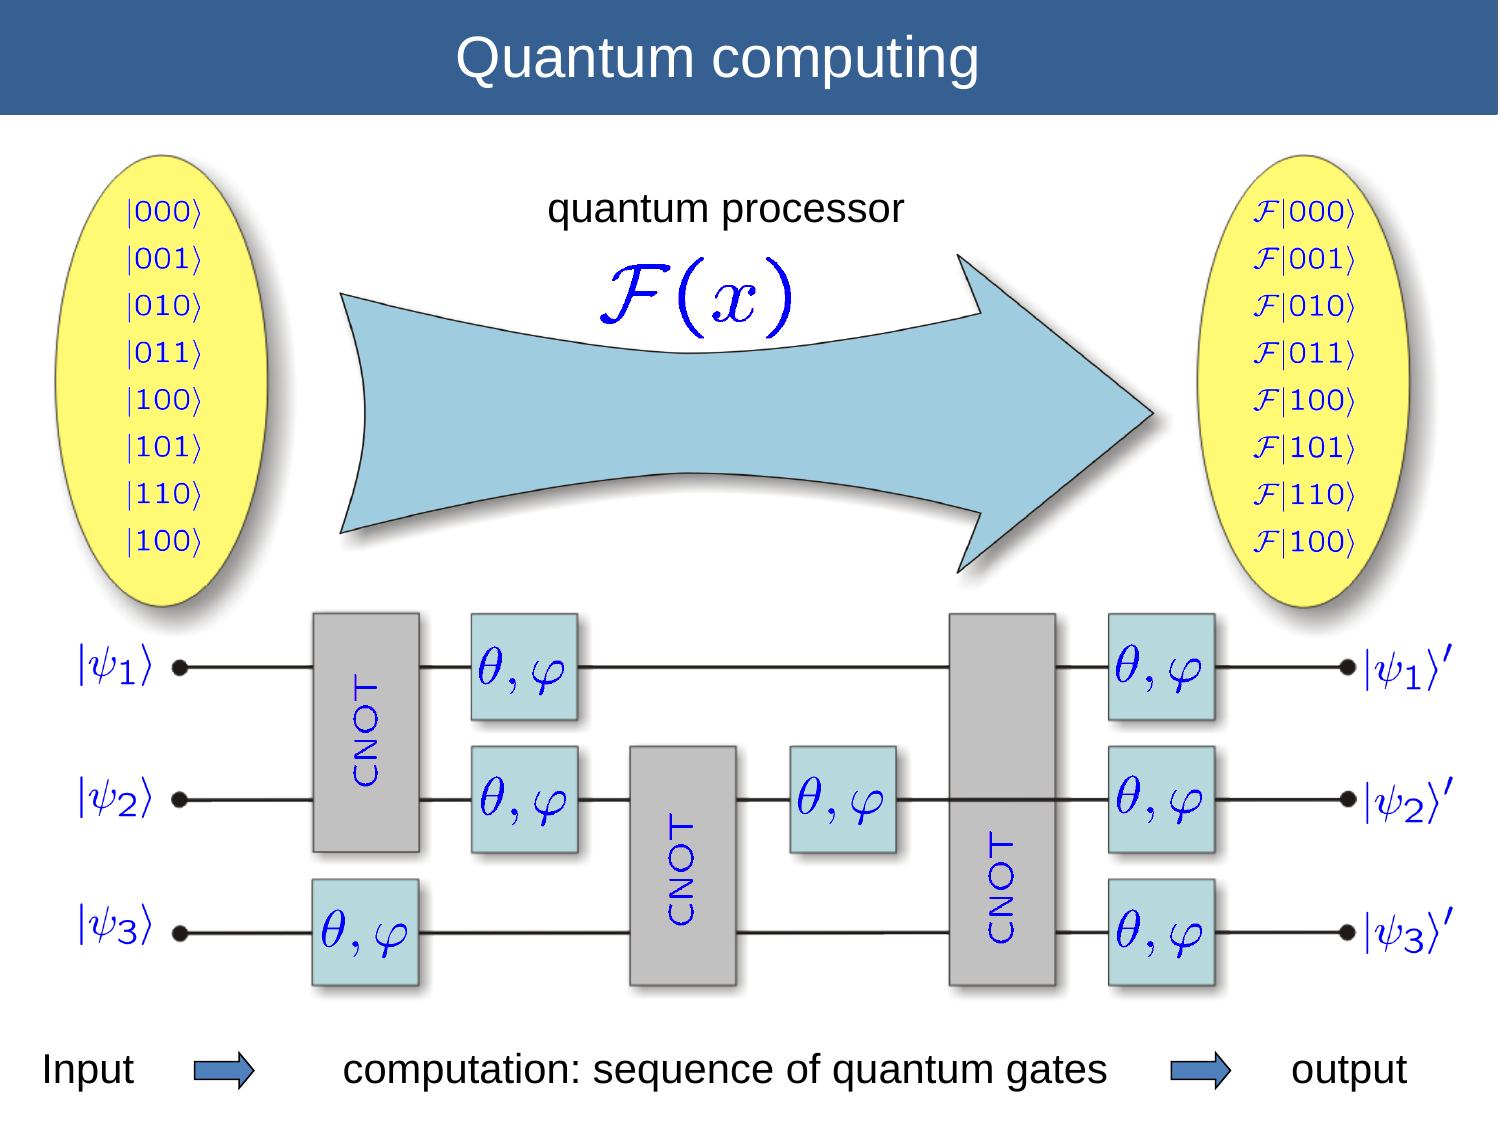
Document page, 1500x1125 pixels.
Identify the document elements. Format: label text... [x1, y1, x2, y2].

picture [1365, 642, 1453, 691]
picture [80, 643, 151, 686]
text_box output [1276, 1034, 1423, 1100]
list Quantum computing [156, 18, 1282, 104]
picture [52, 154, 1440, 1001]
text_box quantum processor [532, 172, 921, 239]
text_box computation: sequence of quantum gates [327, 1034, 1124, 1100]
picture [1365, 905, 1454, 954]
text_box [194, 1052, 254, 1089]
text_box [1171, 1052, 1231, 1089]
picture [337, 251, 1177, 595]
picture [80, 903, 151, 945]
text_box Input [26, 1034, 150, 1100]
picture [1365, 775, 1454, 824]
picture [80, 776, 151, 818]
